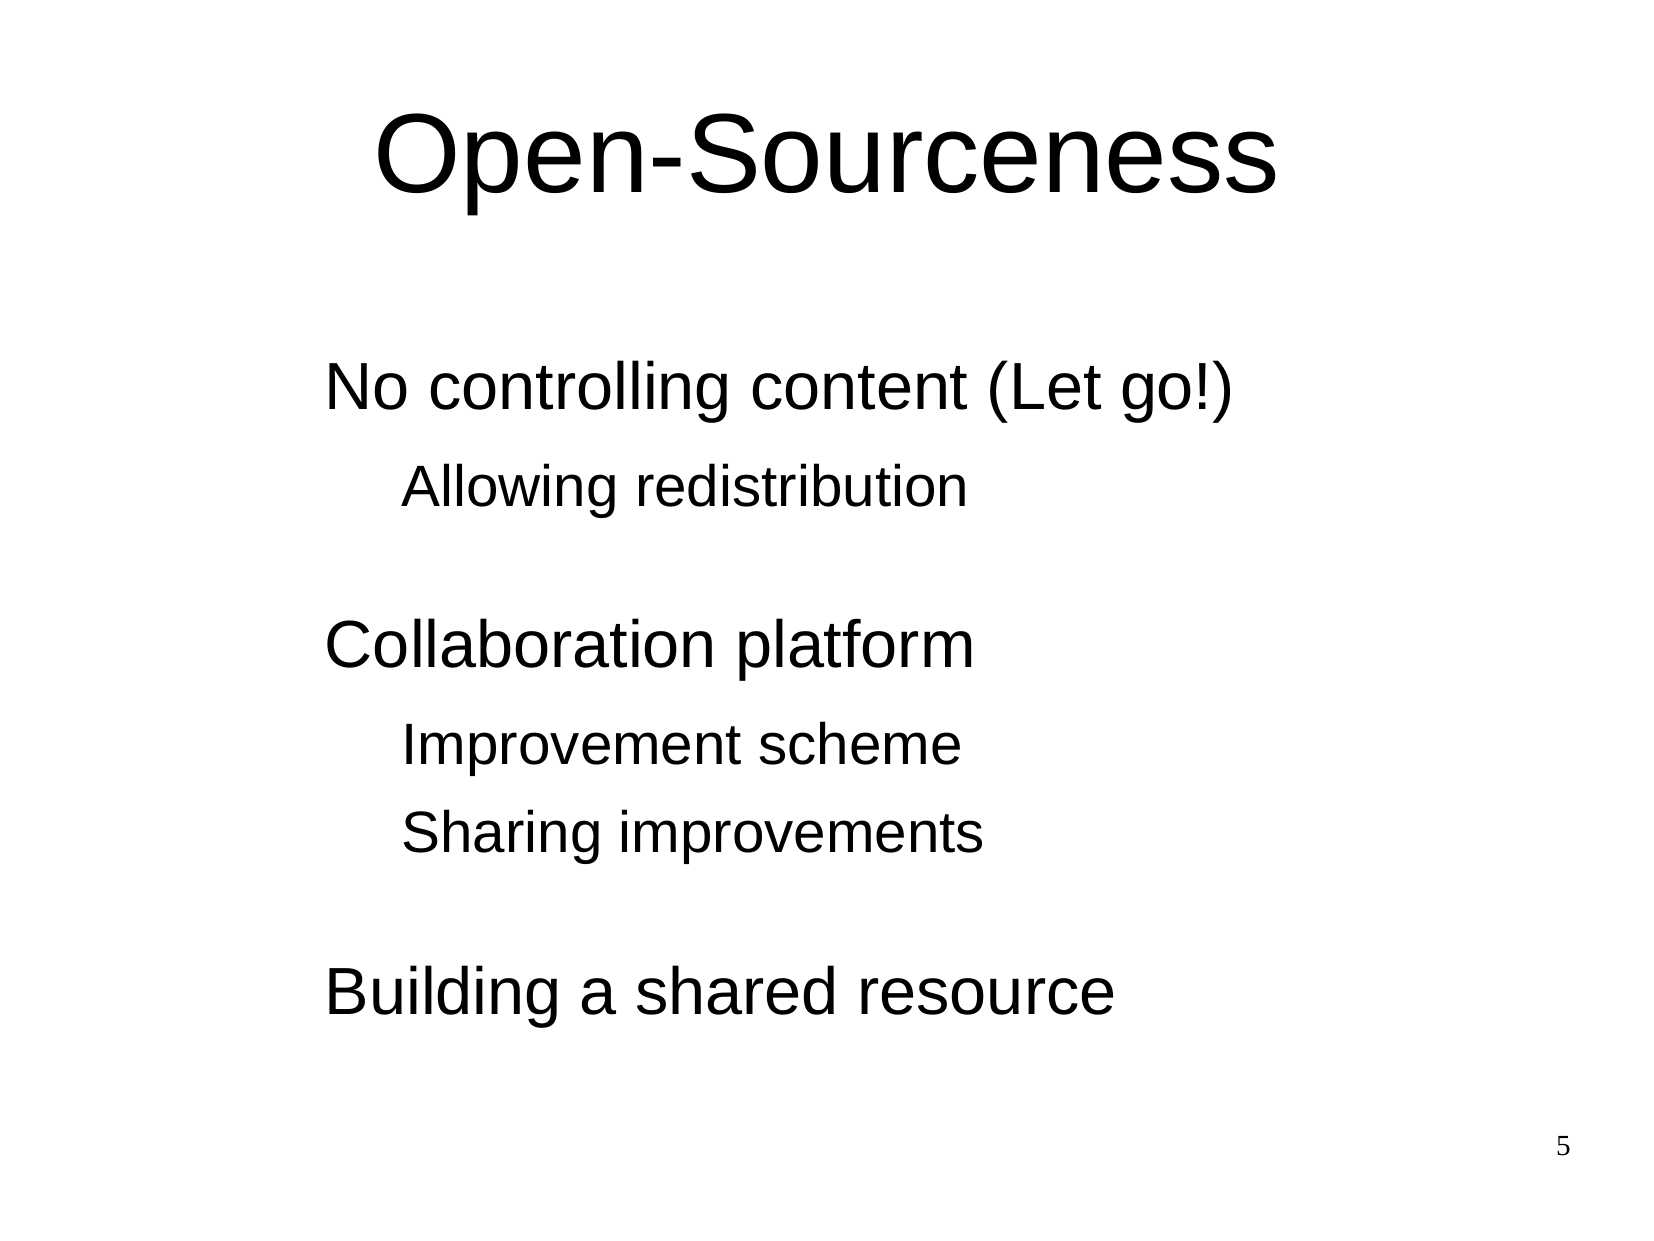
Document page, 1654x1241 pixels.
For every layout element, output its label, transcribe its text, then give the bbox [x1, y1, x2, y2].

title Open-Sourceness [82, 49, 1571, 257]
list No controlling content (Let go!) Allowing redistribution Collaboration platform Improvement scheme Sharing improvements Building a shared resource [307, 349, 1387, 1028]
